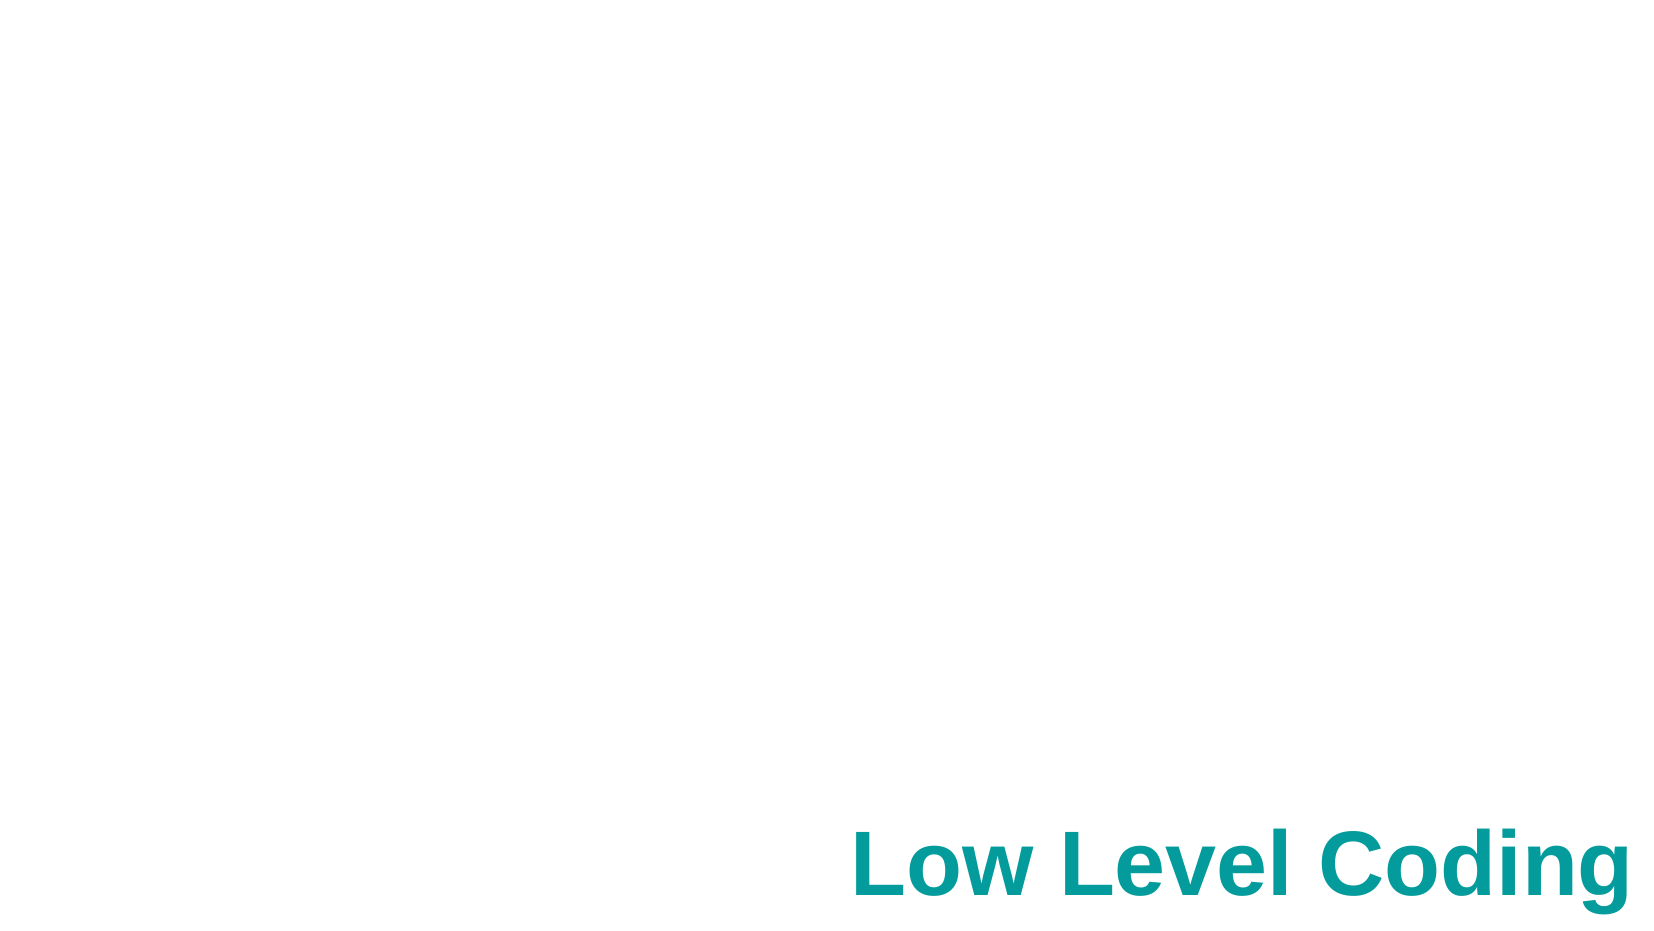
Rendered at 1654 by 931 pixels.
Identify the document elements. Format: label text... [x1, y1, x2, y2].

title Low Level Coding [237, 570, 1636, 916]
